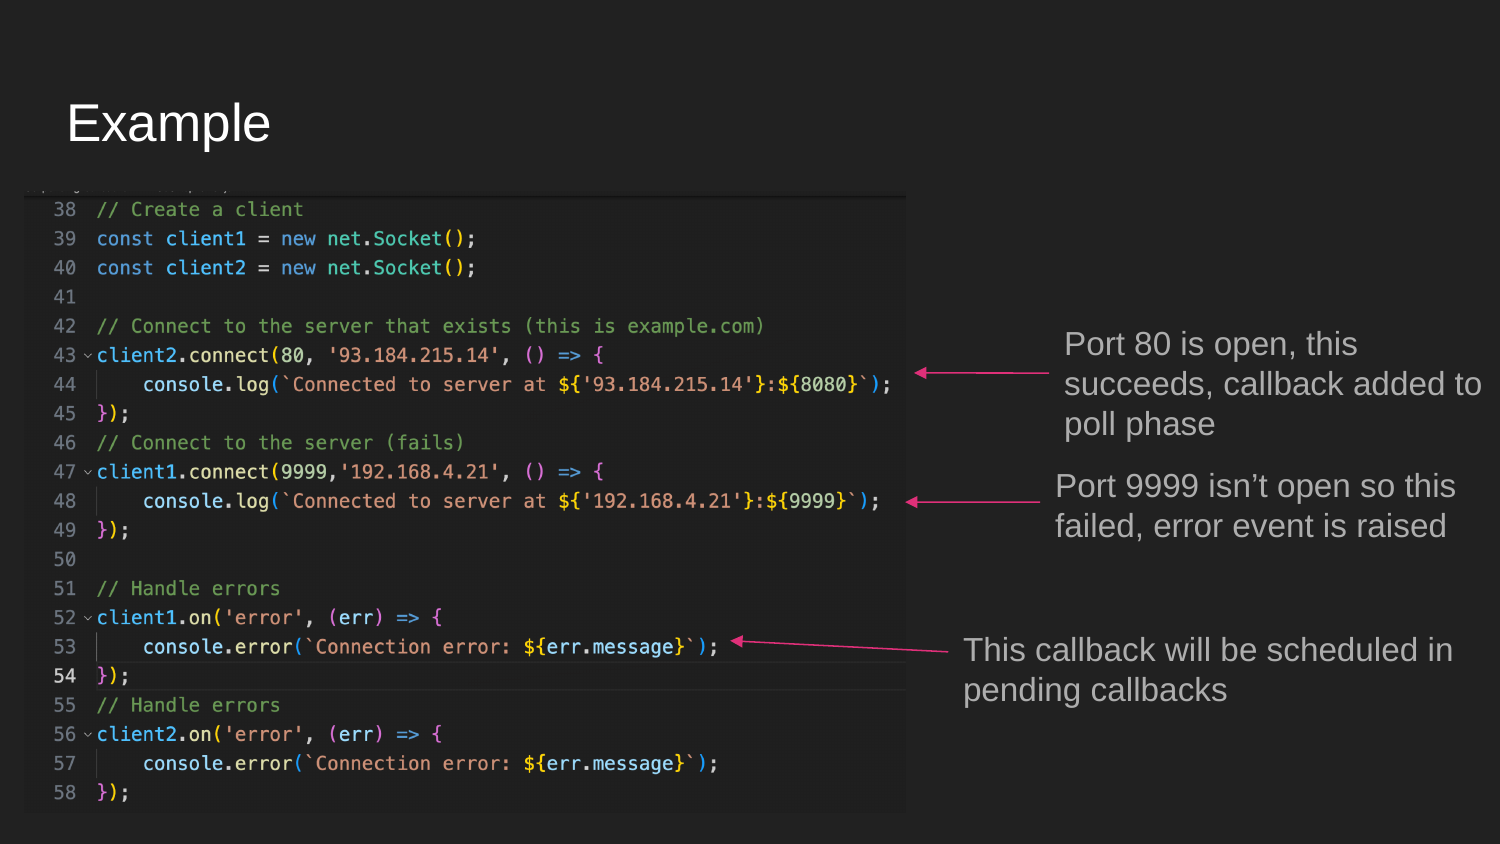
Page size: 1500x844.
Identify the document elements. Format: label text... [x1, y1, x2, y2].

text_box This callback will be scheduled in pending callbacks [948, 613, 1500, 691]
text_box Port 9999 isn’t open so this failed, error event is raised [1040, 448, 1491, 556]
title Example [51, 72, 1449, 167]
picture [24, 191, 906, 813]
text_box Port 80 is open, this succeeds, callback added to poll phase [1049, 306, 1500, 440]
